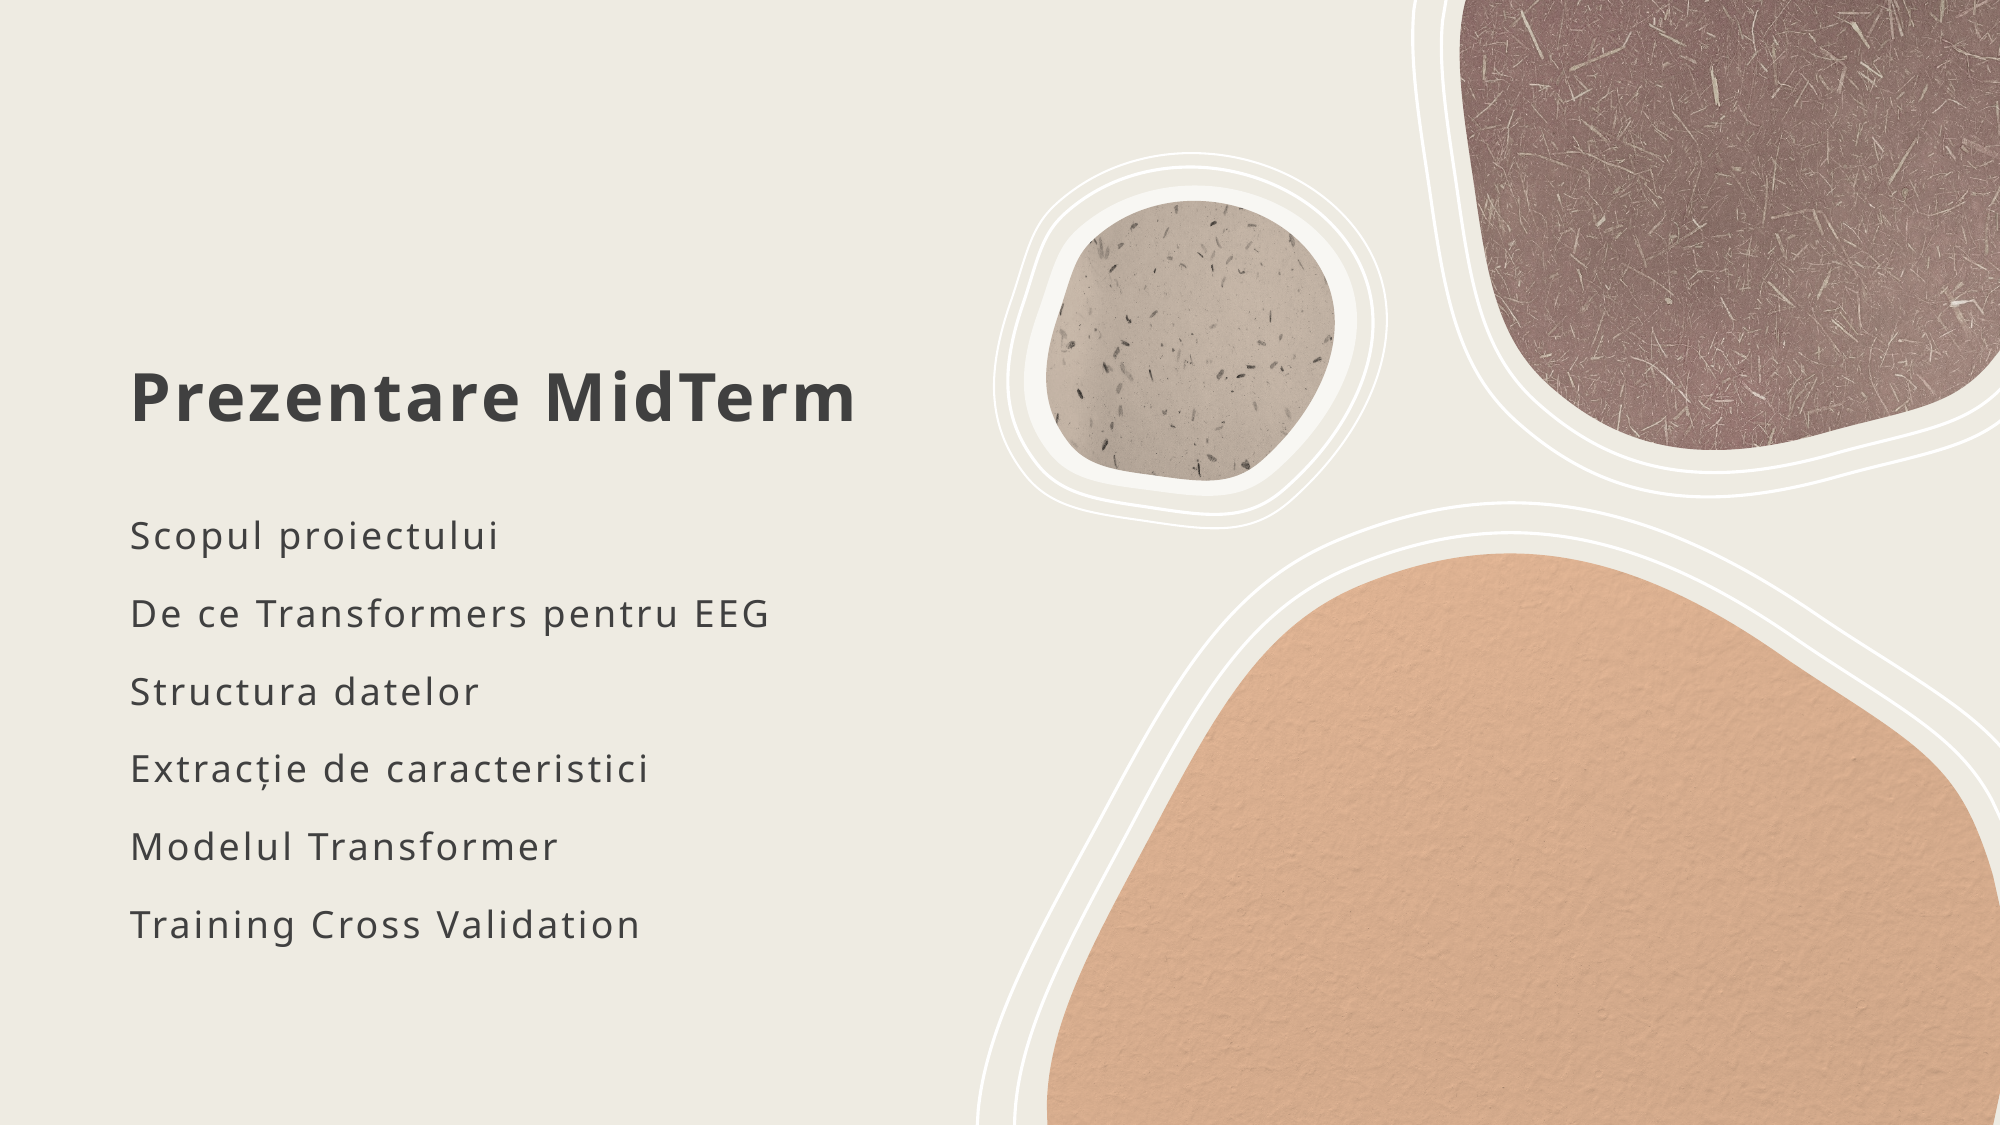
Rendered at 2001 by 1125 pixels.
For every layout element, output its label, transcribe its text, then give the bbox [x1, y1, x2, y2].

list Scopul proiectului De ce Transformers pentru EEG Structura datelor Extracție de caracteristici Modelul Transformer Training Cross Validation [111, 480, 956, 979]
title Prezentare MidTerm [111, 72, 956, 451]
